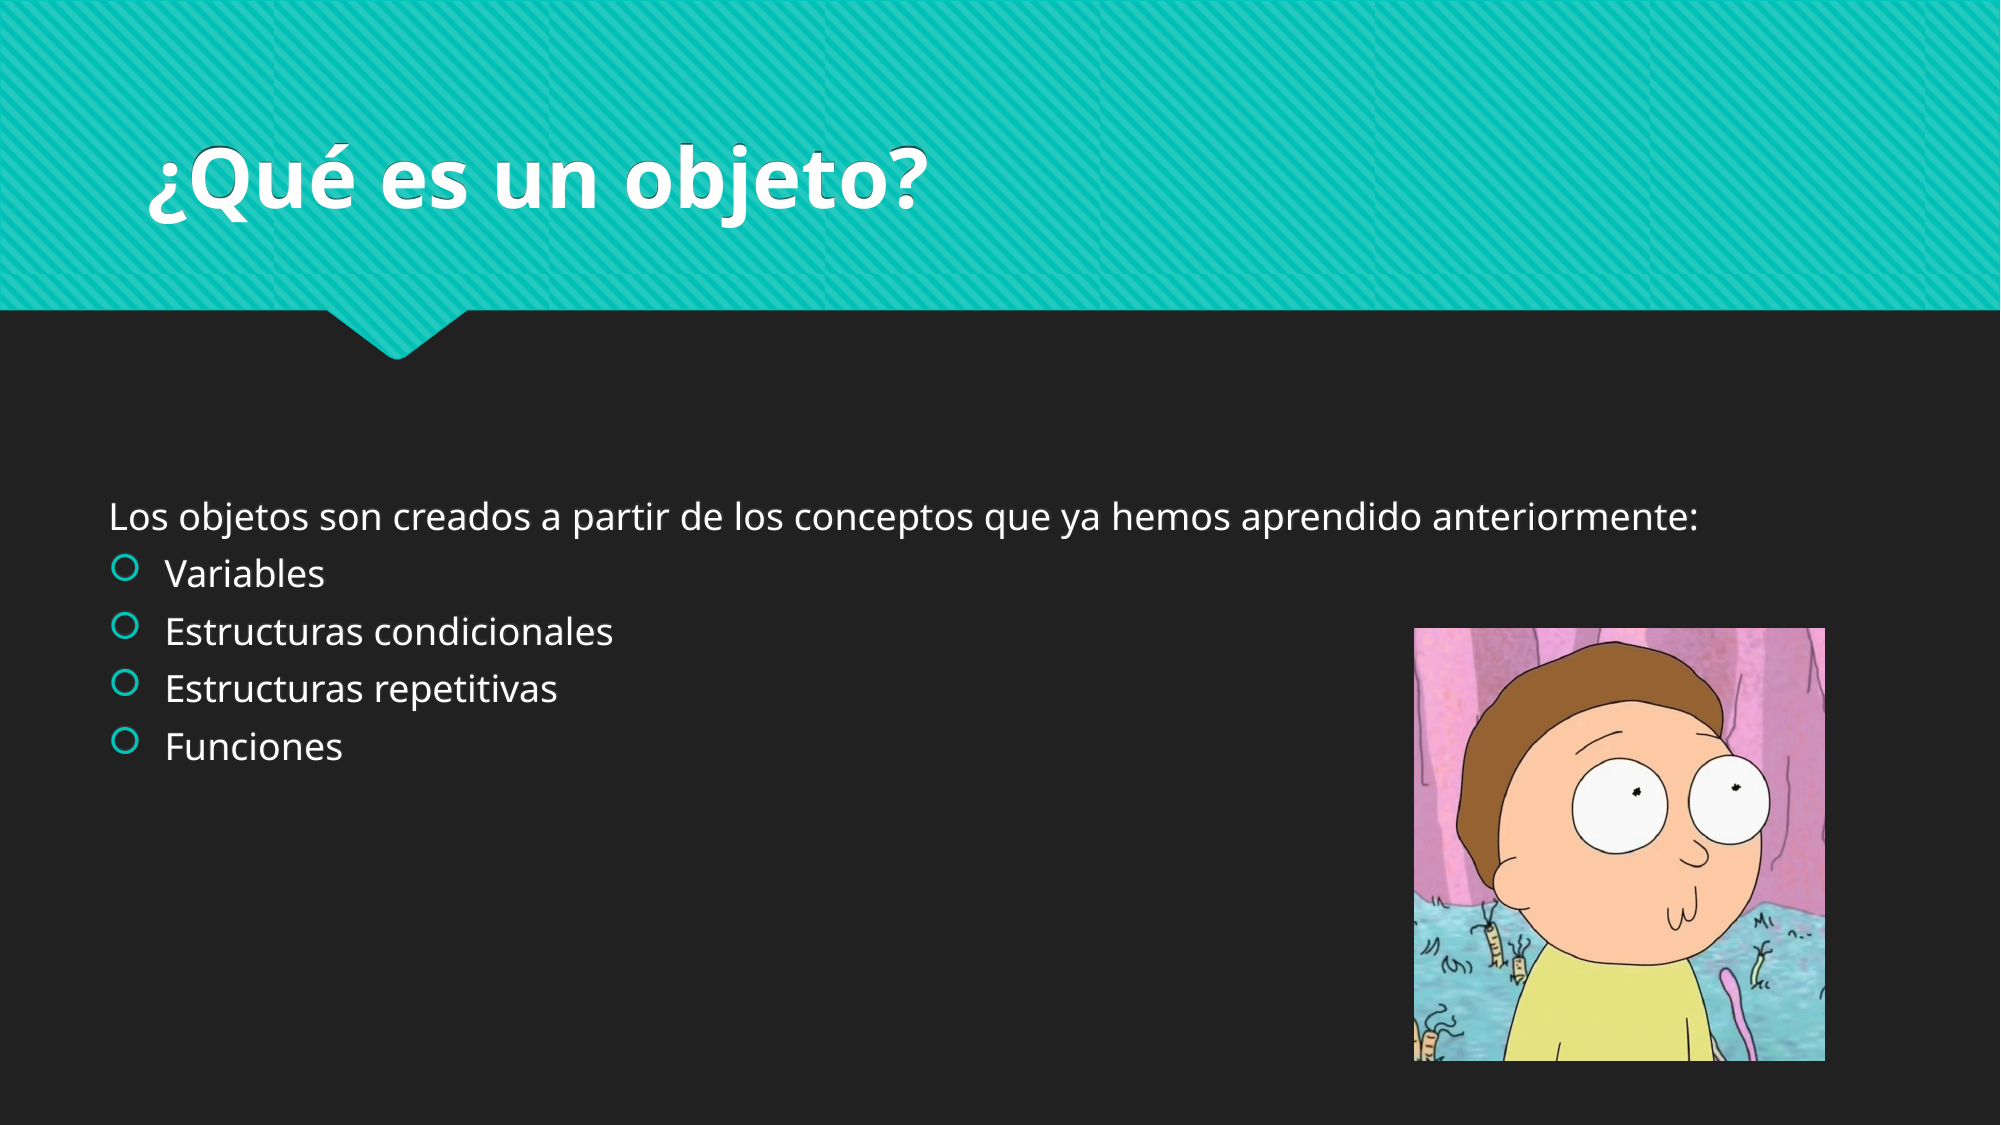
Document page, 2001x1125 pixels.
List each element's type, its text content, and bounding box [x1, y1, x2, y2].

picture [1414, 628, 1825, 1061]
title ¿Qué es un objeto? [132, 73, 1868, 233]
list Los objetos son creados a partir de los conceptos que ya hemos aprendido anteriormente: Variables Estructuras condicionales Estructuras repetitivas Funciones [93, 303, 1825, 900]
